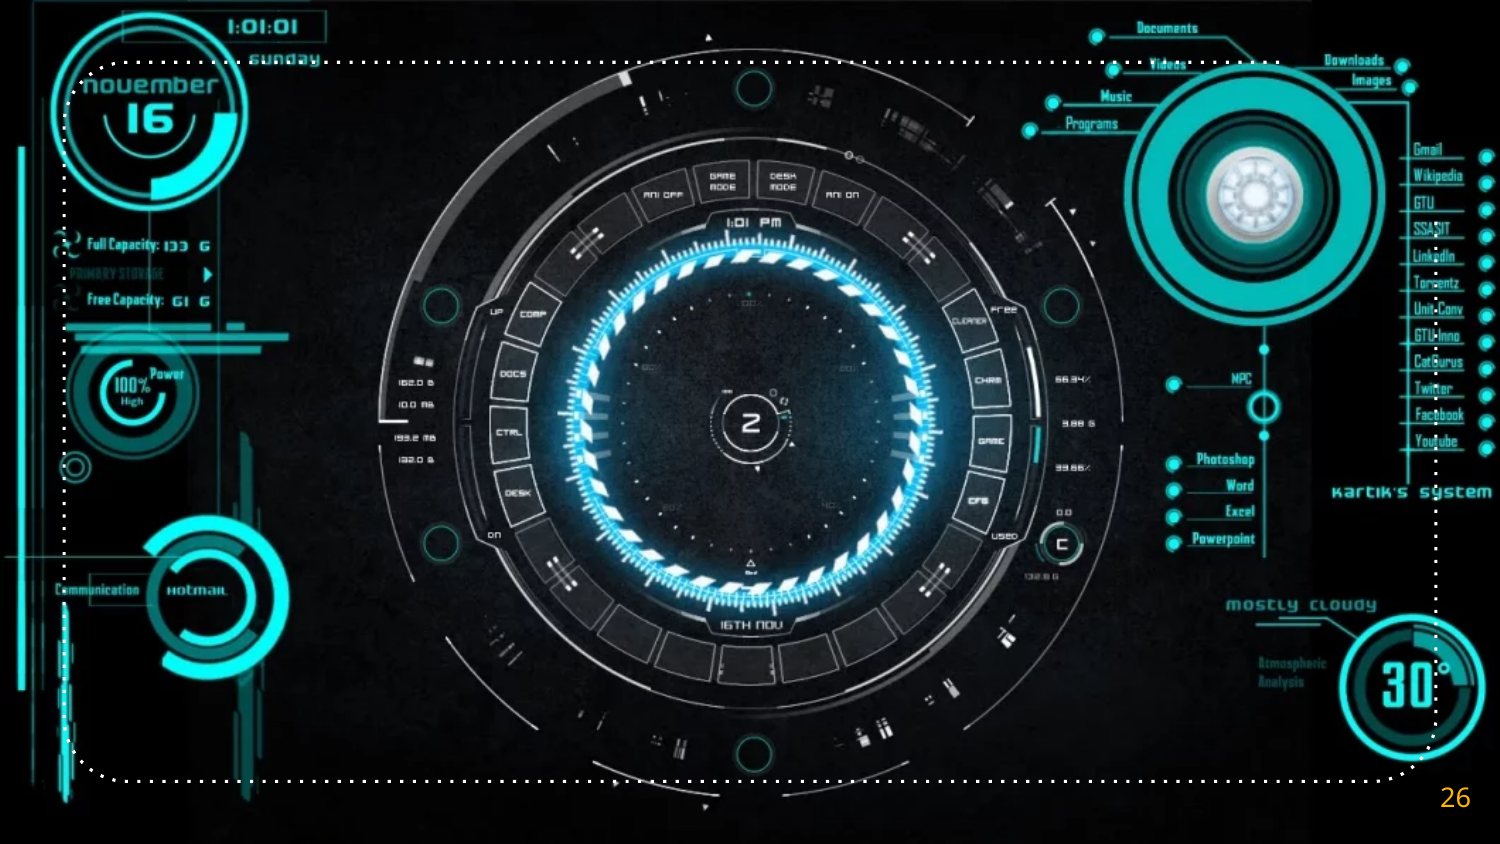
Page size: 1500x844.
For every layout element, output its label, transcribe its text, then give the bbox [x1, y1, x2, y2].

slide_number <number> [1411, 753, 1500, 844]
picture [0, 0, 1500, 844]
